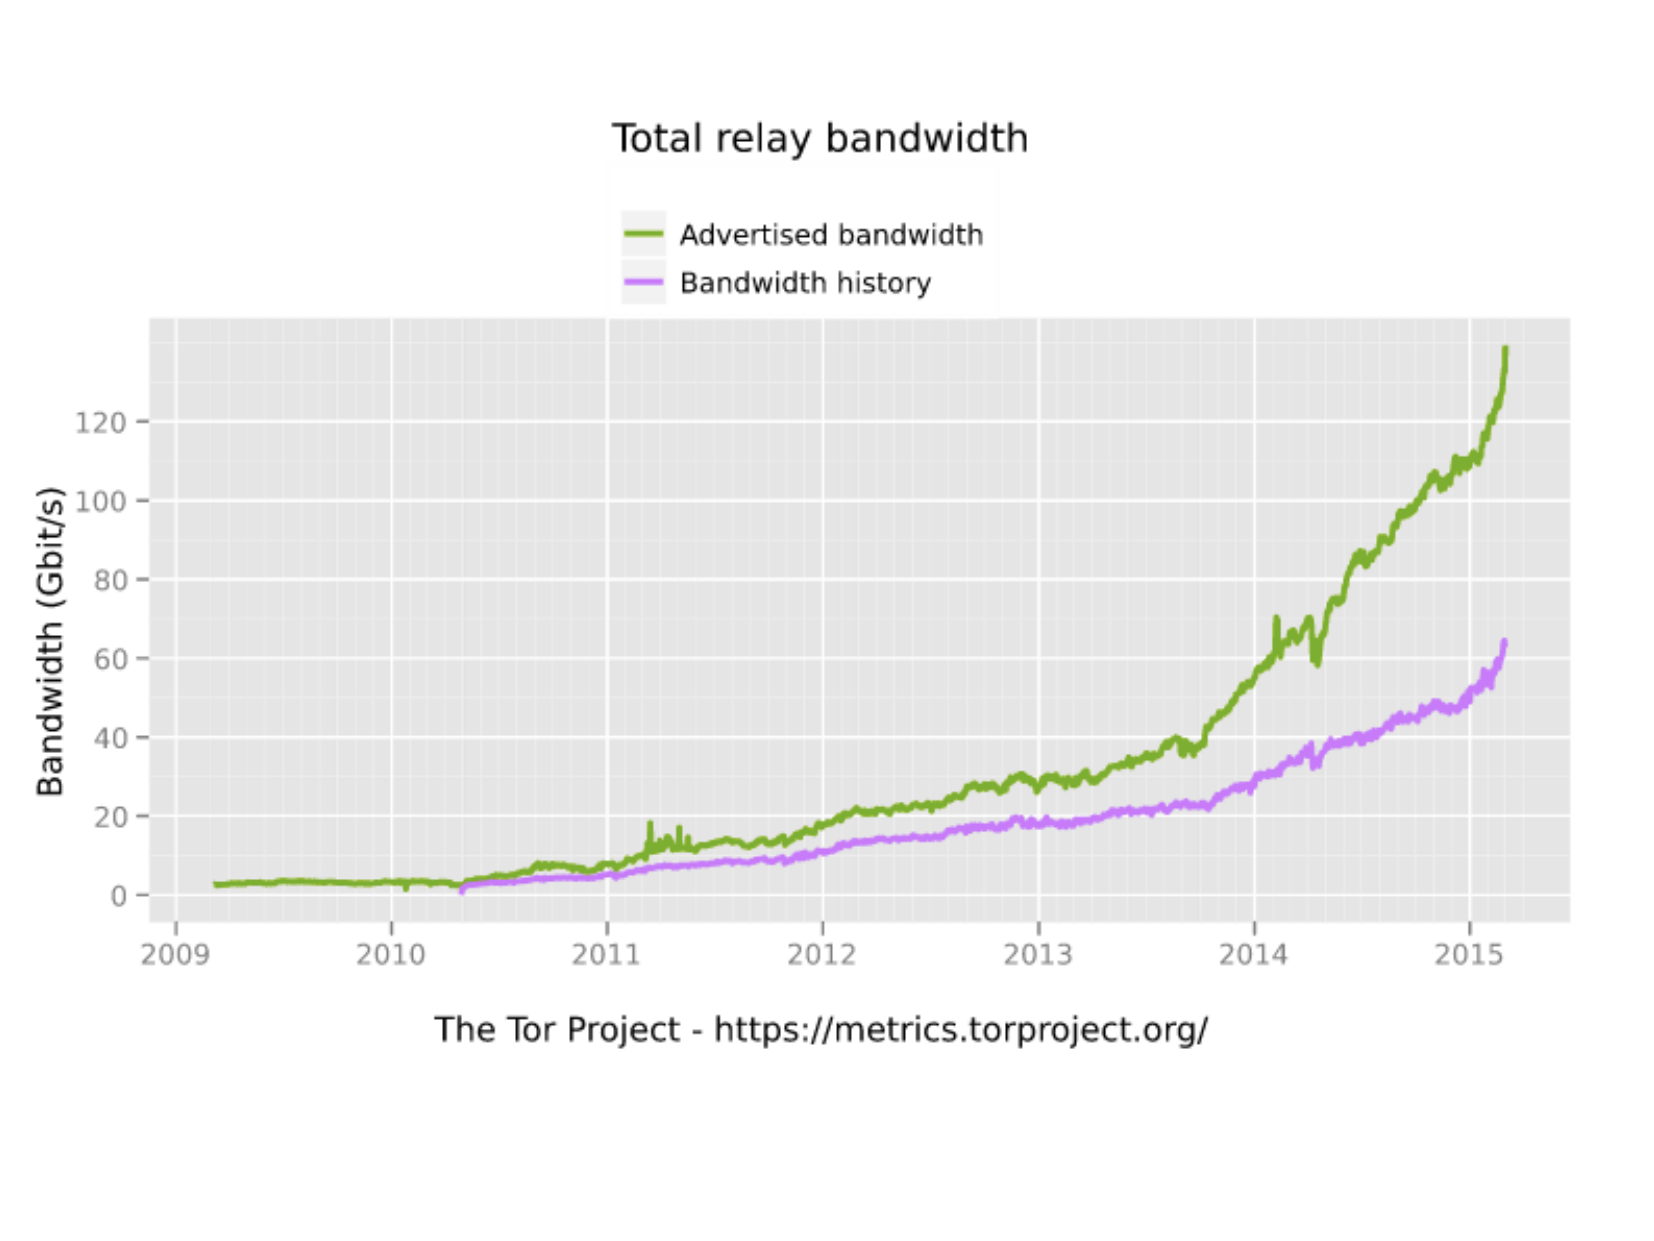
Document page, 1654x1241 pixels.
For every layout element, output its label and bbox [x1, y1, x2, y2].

picture [20, 92, 1644, 1099]
